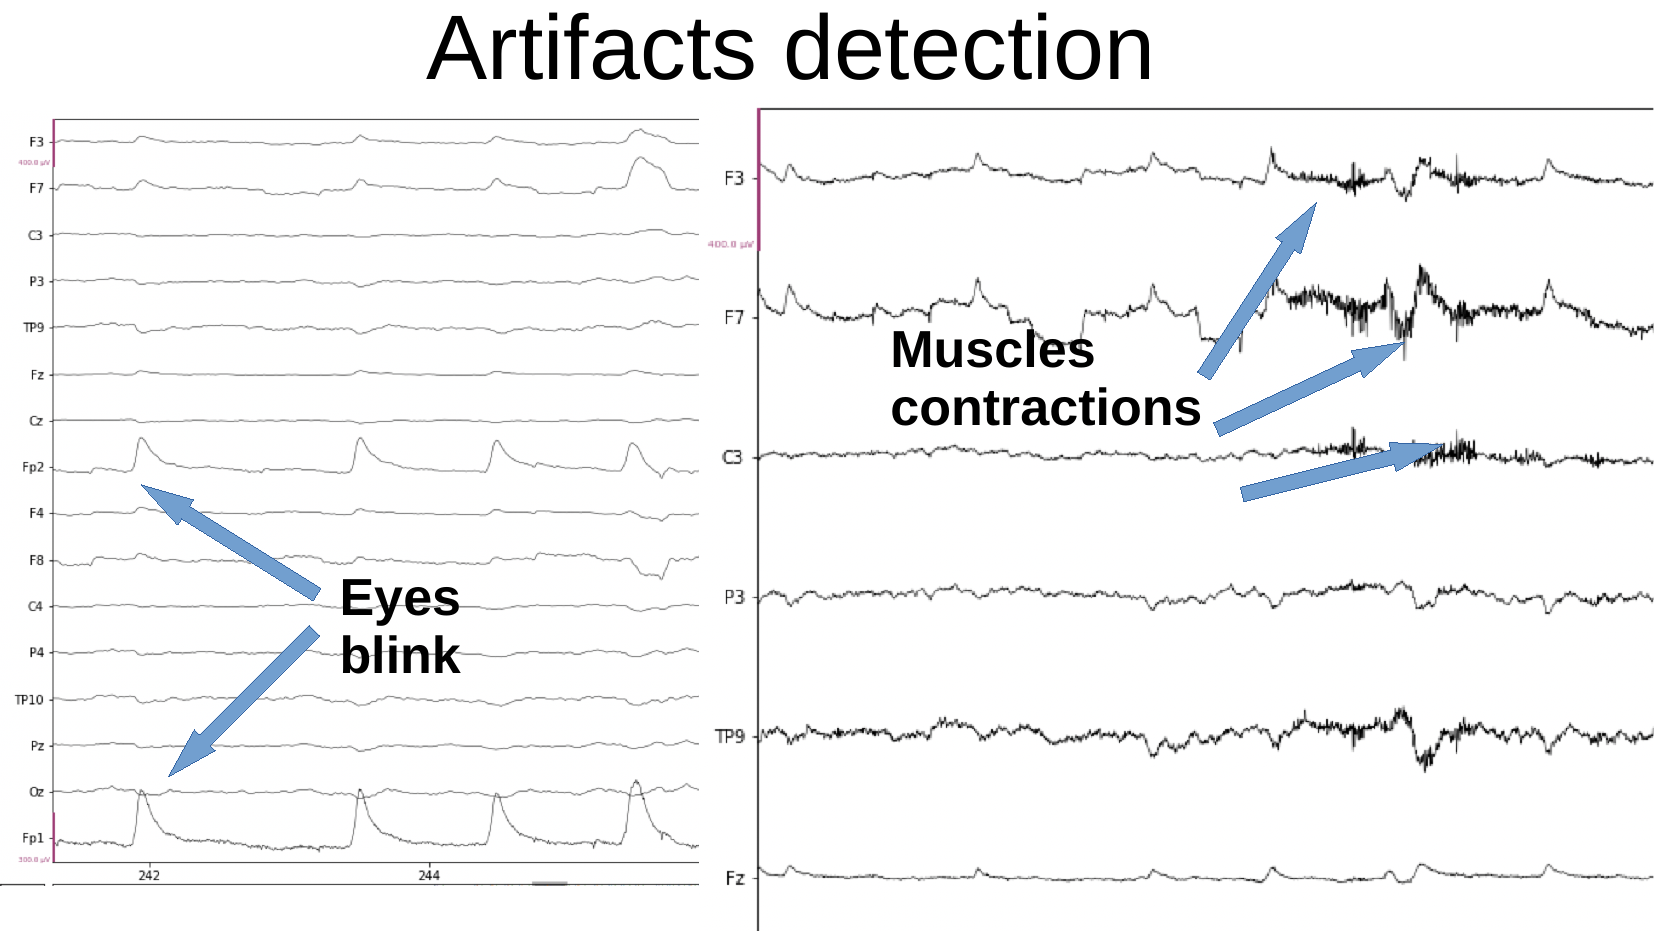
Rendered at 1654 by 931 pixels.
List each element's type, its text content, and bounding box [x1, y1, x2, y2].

text_box [168, 625, 320, 777]
text_box [1241, 342, 1405, 427]
picture [0, 97, 1654, 931]
title Artifacts detection [47, 0, 1536, 110]
text_box [1241, 442, 1443, 502]
text_box Eyes blink [324, 561, 532, 692]
text_box Muscles contractions [875, 271, 1241, 591]
text_box [141, 484, 321, 601]
text_box [1241, 202, 1317, 333]
